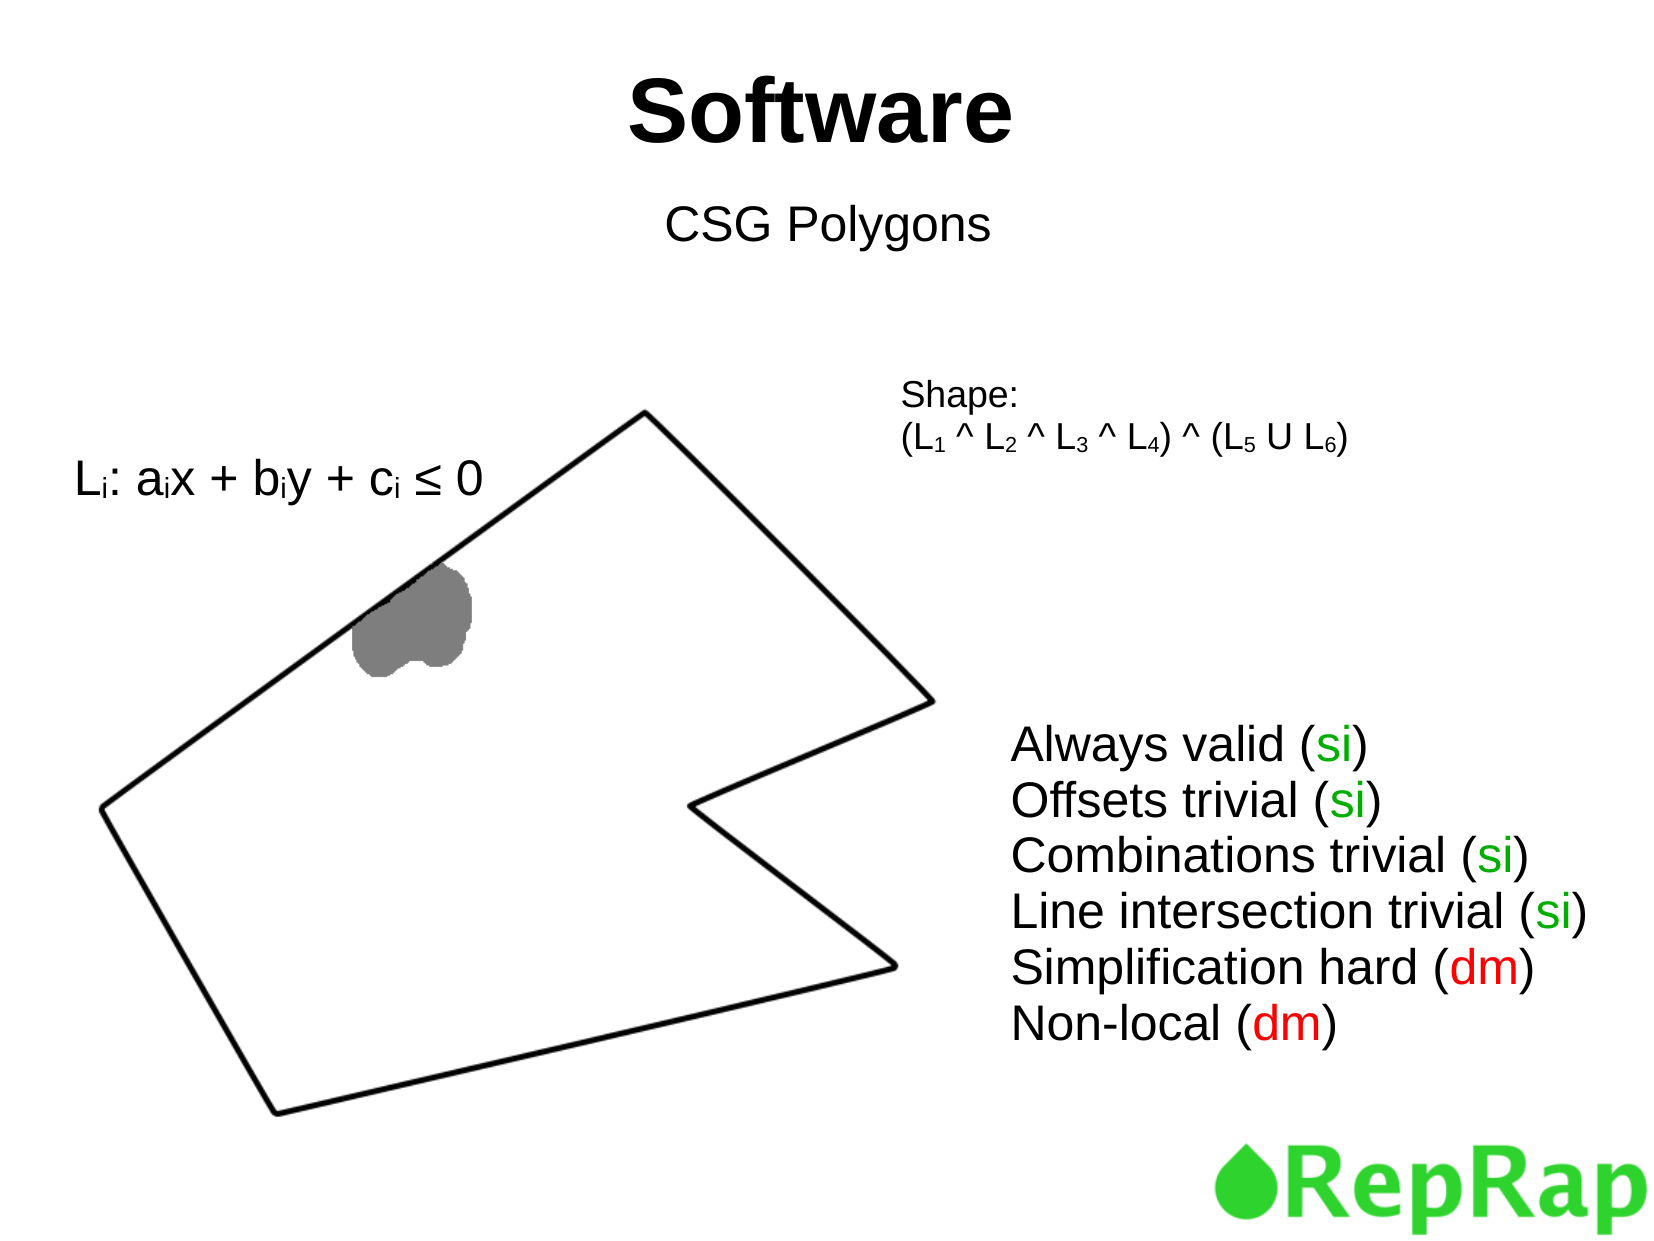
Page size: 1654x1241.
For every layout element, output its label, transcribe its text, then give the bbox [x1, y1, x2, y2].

picture [89, 393, 945, 1152]
text_box Li: aix + biy + ci ≤ 0 [59, 442, 532, 535]
text_box Shape: (L1 ^ L2 ^ L3 ^ L4) ^ (L5 U L6) [885, 366, 1654, 532]
text_box CSG Polygons [649, 188, 1565, 328]
title Software [76, 14, 1565, 207]
picture [1210, 1140, 1653, 1241]
text_box Always valid (si) Offsets trivial (si) Combinations trivial (si) Line intersection trivial (si) Simplification hard (dm) Non-local (dm) [981, 708, 1654, 1096]
